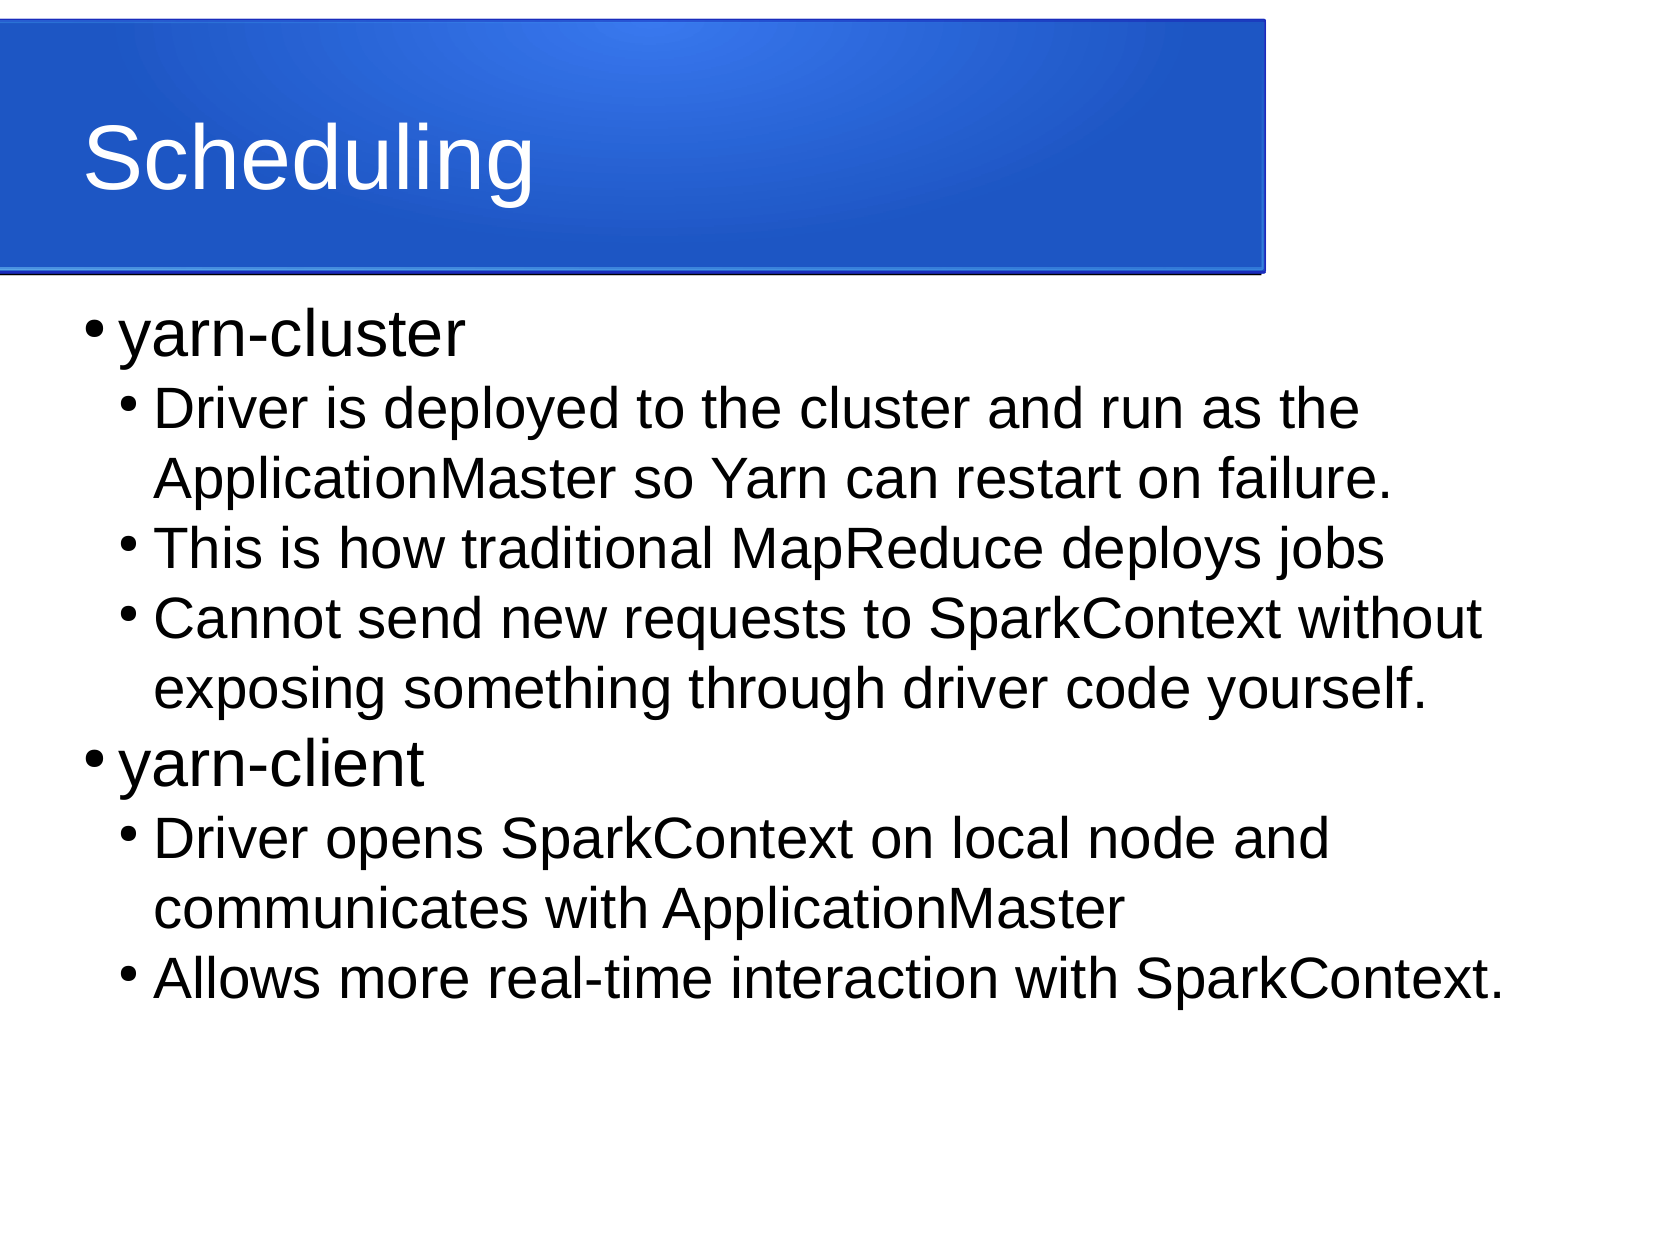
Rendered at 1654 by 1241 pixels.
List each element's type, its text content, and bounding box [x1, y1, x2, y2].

text_box Scheduling [82, 49, 1570, 257]
text_box yarn-cluster Driver is deployed to the cluster and run as the ApplicationMaster so Yarn can restart on failure. This is how traditional MapReduce deploys jobs Cannot send new requests to SparkContext without exposing something through driver code yourself. yarn-client Driver opens SparkContext on local node and communicates with ApplicationMaster Allows more real-time interaction with SparkContext. [82, 290, 1570, 1010]
picture [0, 17, 1269, 282]
